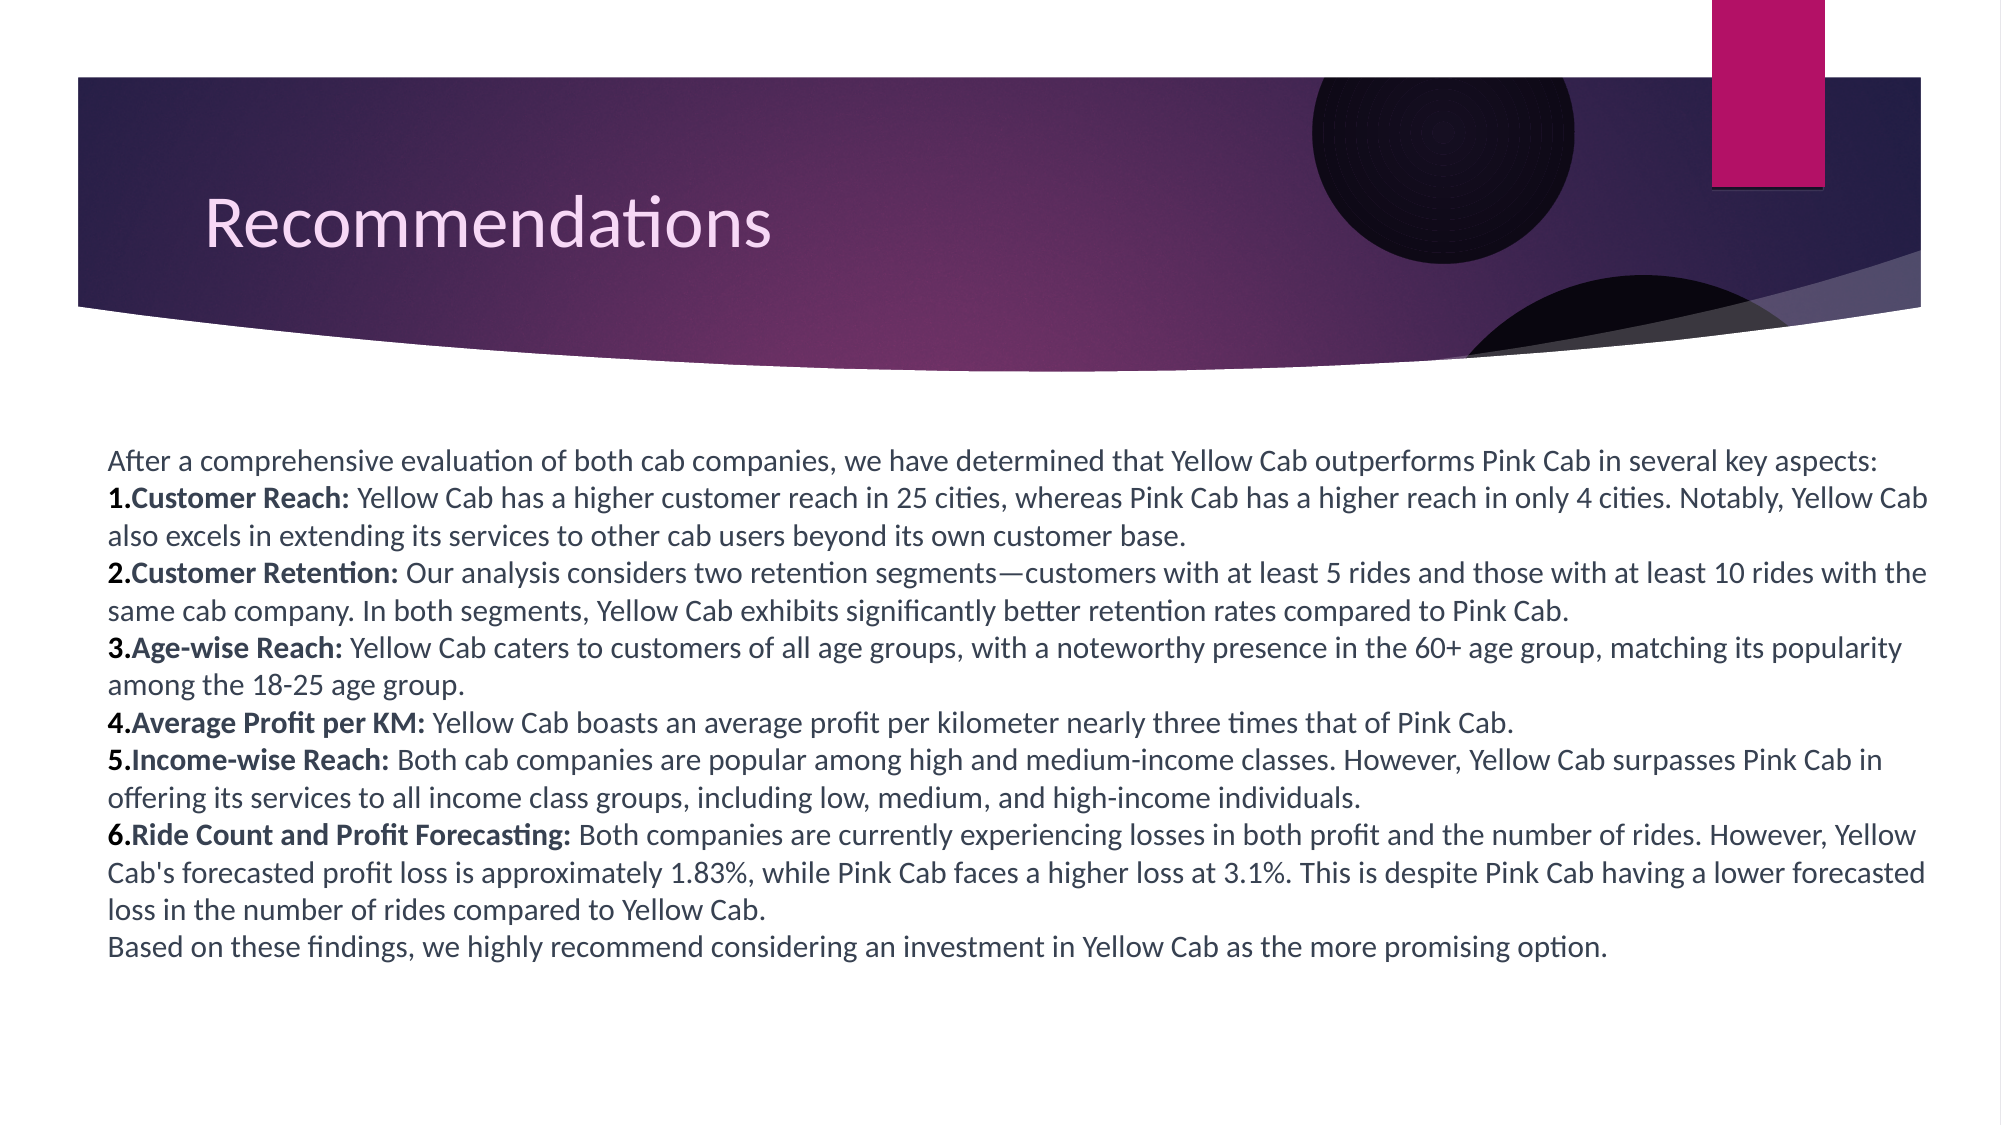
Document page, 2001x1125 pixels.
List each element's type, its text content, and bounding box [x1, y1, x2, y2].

text_box After a comprehensive evaluation of both cab companies, we have determined that Yellow Cab outperforms Pink Cab in several key aspects: Customer Reach: Yellow Cab has a higher customer reach in 25 cities, whereas Pink Cab has a higher reach in only 4 cities. Notably, Yellow Cab also excels in extending its services to other cab users beyond its own customer base. Customer Retention: Our analysis considers two retention segments—customers with at least 5 rides and those with at least 10 rides with the same cab company. In both segments, Yellow Cab exhibits significantly better retention rates compared to Pink Cab. Age-wise Reach: Yellow Cab caters to customers of all age groups, with a noteworthy presence in the 60+ age group, matching its popularity among the 18-25 age group. Average Profit per KM: Yellow Cab boasts an average profit per kilometer nearly three times that of Pink Cab. Income-wise Reach: Both cab companies are popular among high and medium-income classes. However, Yellow Cab surpasses Pink Cab in offering its services to all income class groups, including low, medium, and high-income individuals. Ride Count and Profit Forecasting: Both companies are currently experiencing losses in both profit and the number of rides. However, Yellow Cab's forecasted profit loss is approximately 1.83%, while Pink Cab faces a higher loss at 3.1%. This is despite Pink Cab having a lower forecasted loss in the number of rides compared to Yellow Cab. Based on these findings, we highly recommend considering an investment in Yellow Cab as the more promising option. [92, 432, 1975, 978]
title Recommendations [189, 159, 1627, 276]
